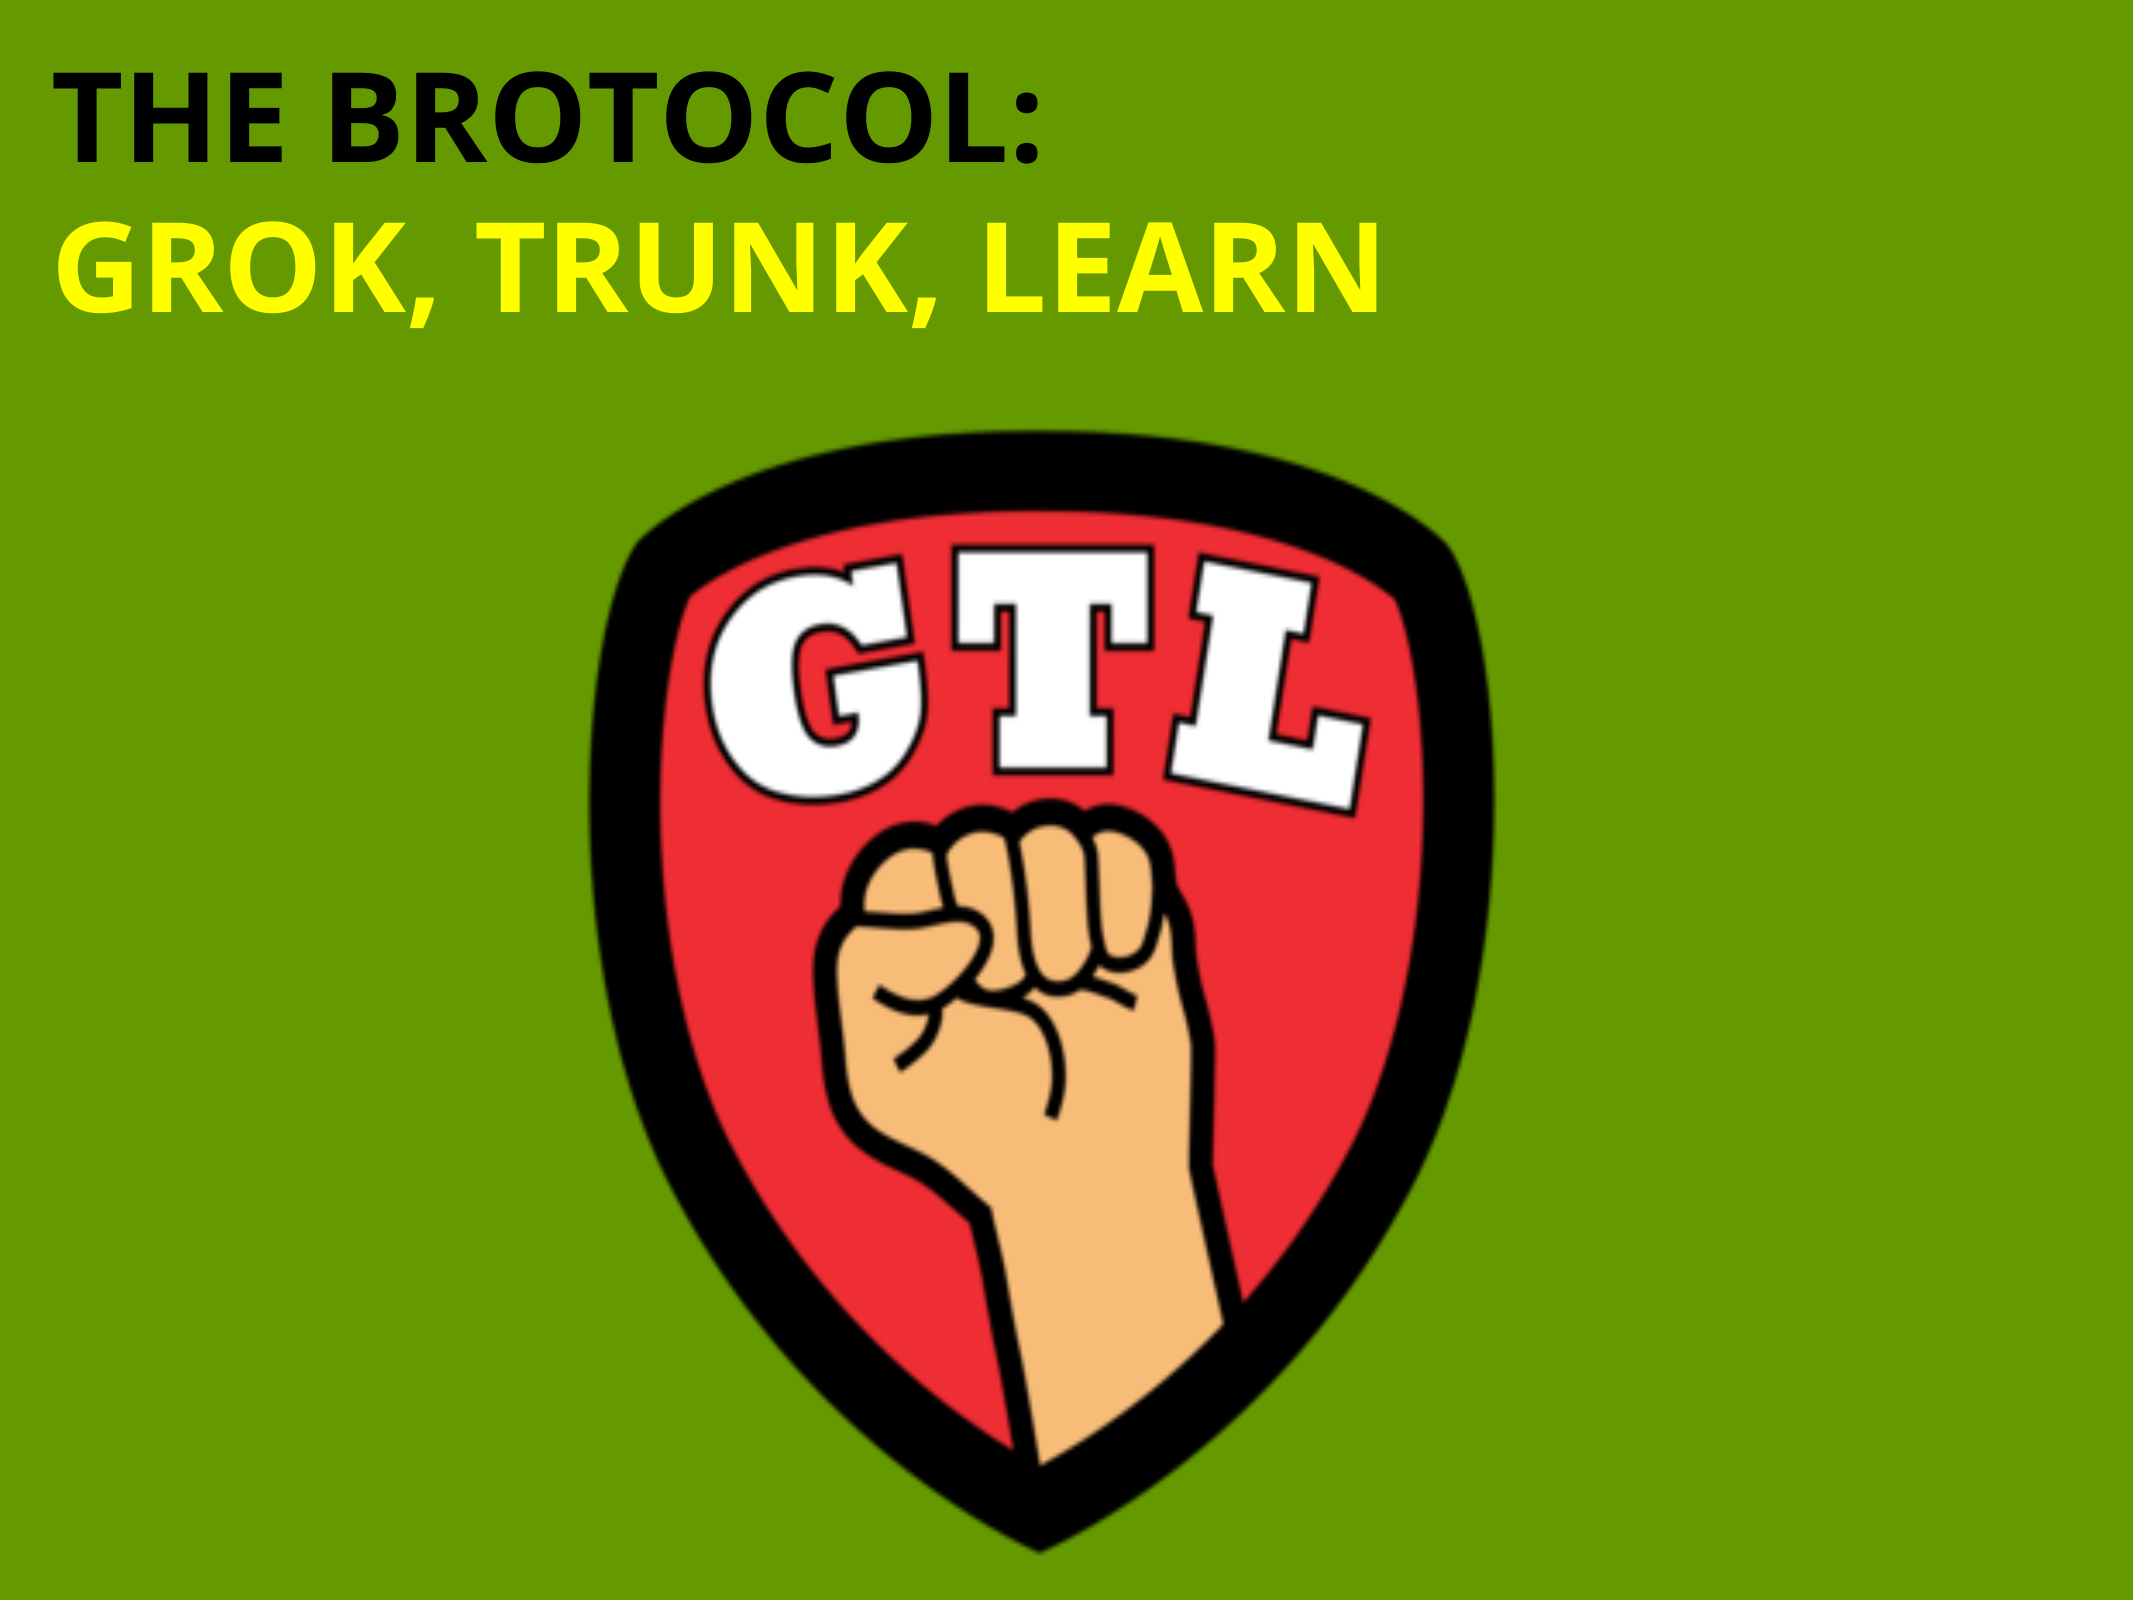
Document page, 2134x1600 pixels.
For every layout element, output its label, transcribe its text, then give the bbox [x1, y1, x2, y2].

picture [527, 412, 1559, 1576]
text_box THE BROTOCOL: GROK, TRUNK, LEARN [41, 37, 2063, 413]
